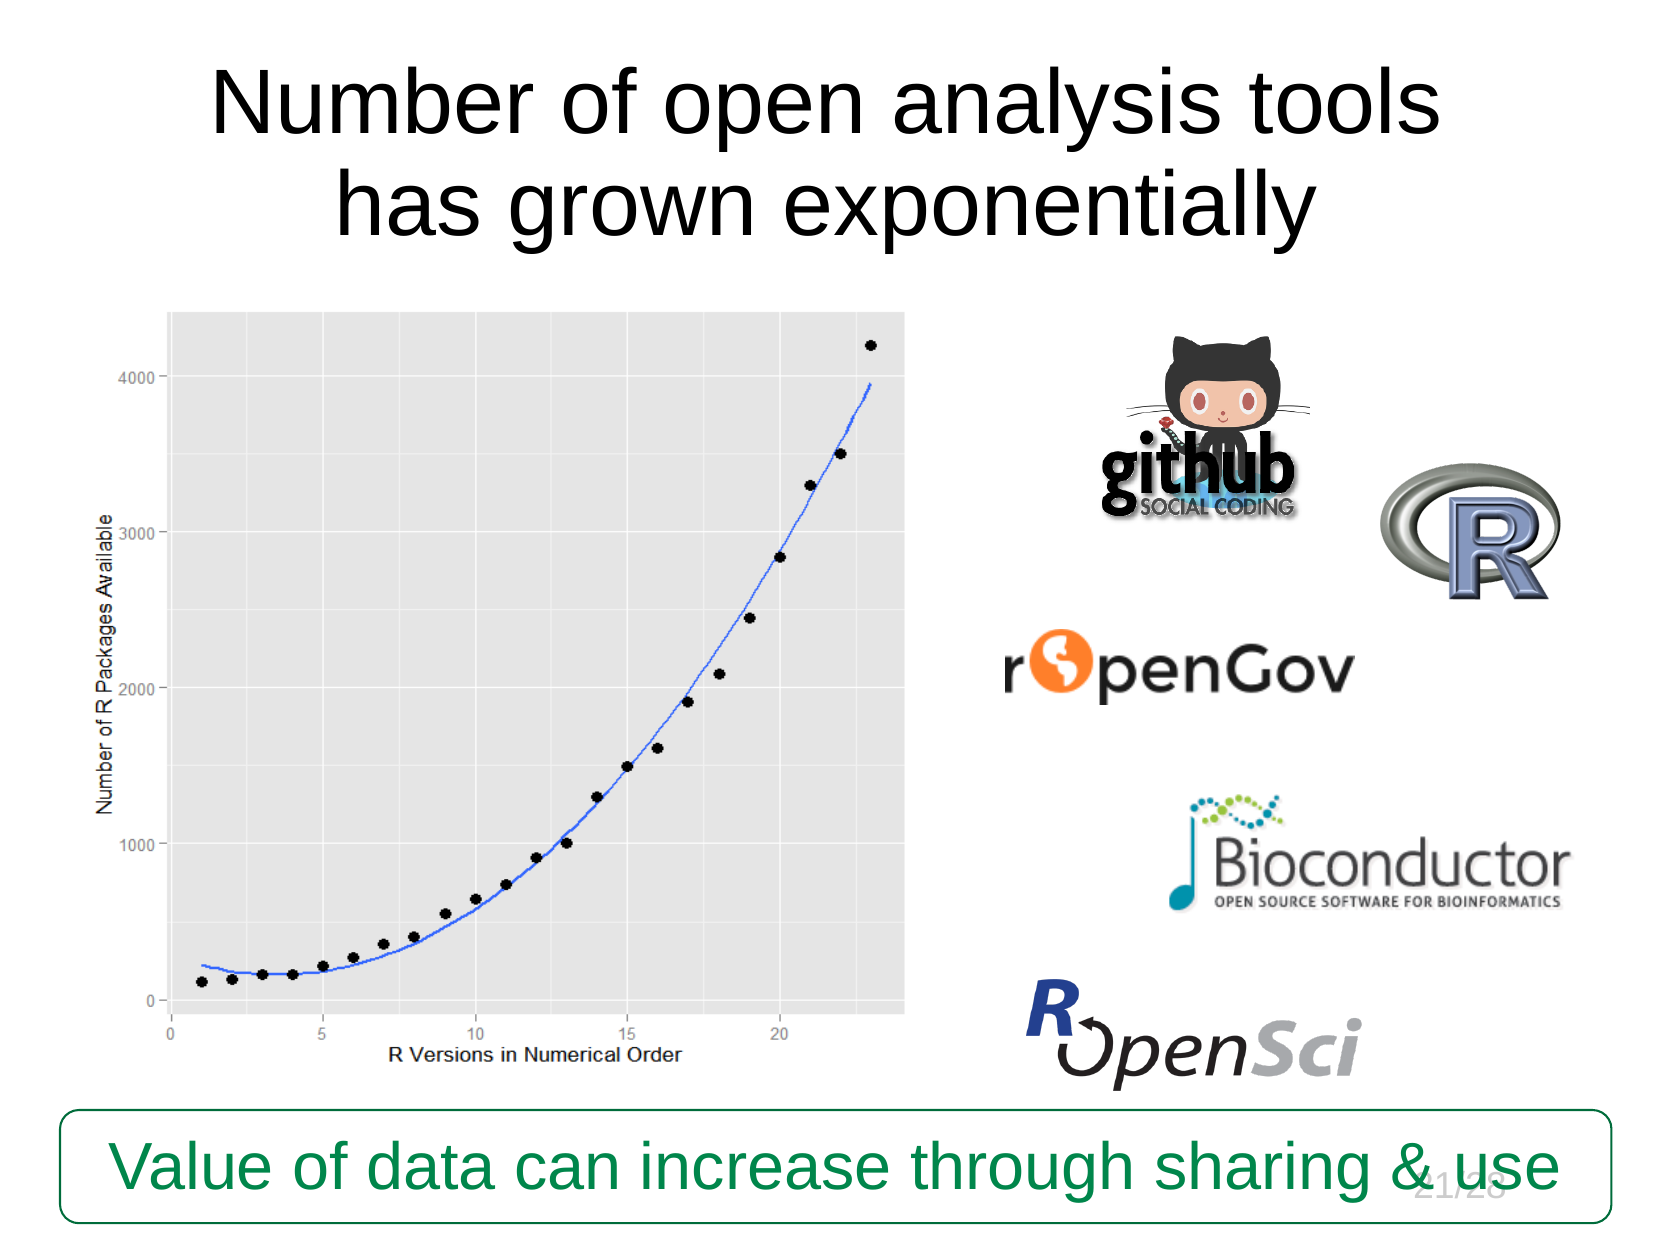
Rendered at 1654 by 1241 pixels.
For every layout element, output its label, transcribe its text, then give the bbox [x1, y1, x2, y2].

picture [1095, 304, 1310, 526]
picture [1168, 793, 1576, 916]
title Number of open analysis tools has grown exponentially [82, 49, 1571, 257]
picture [1379, 462, 1561, 601]
text_box <number>/28 [1398, 1157, 1654, 1228]
picture [1020, 974, 1366, 1096]
text_box Value of data can increase through sharing & use [60, 1110, 1612, 1224]
picture [1005, 629, 1355, 705]
picture [75, 289, 931, 1081]
